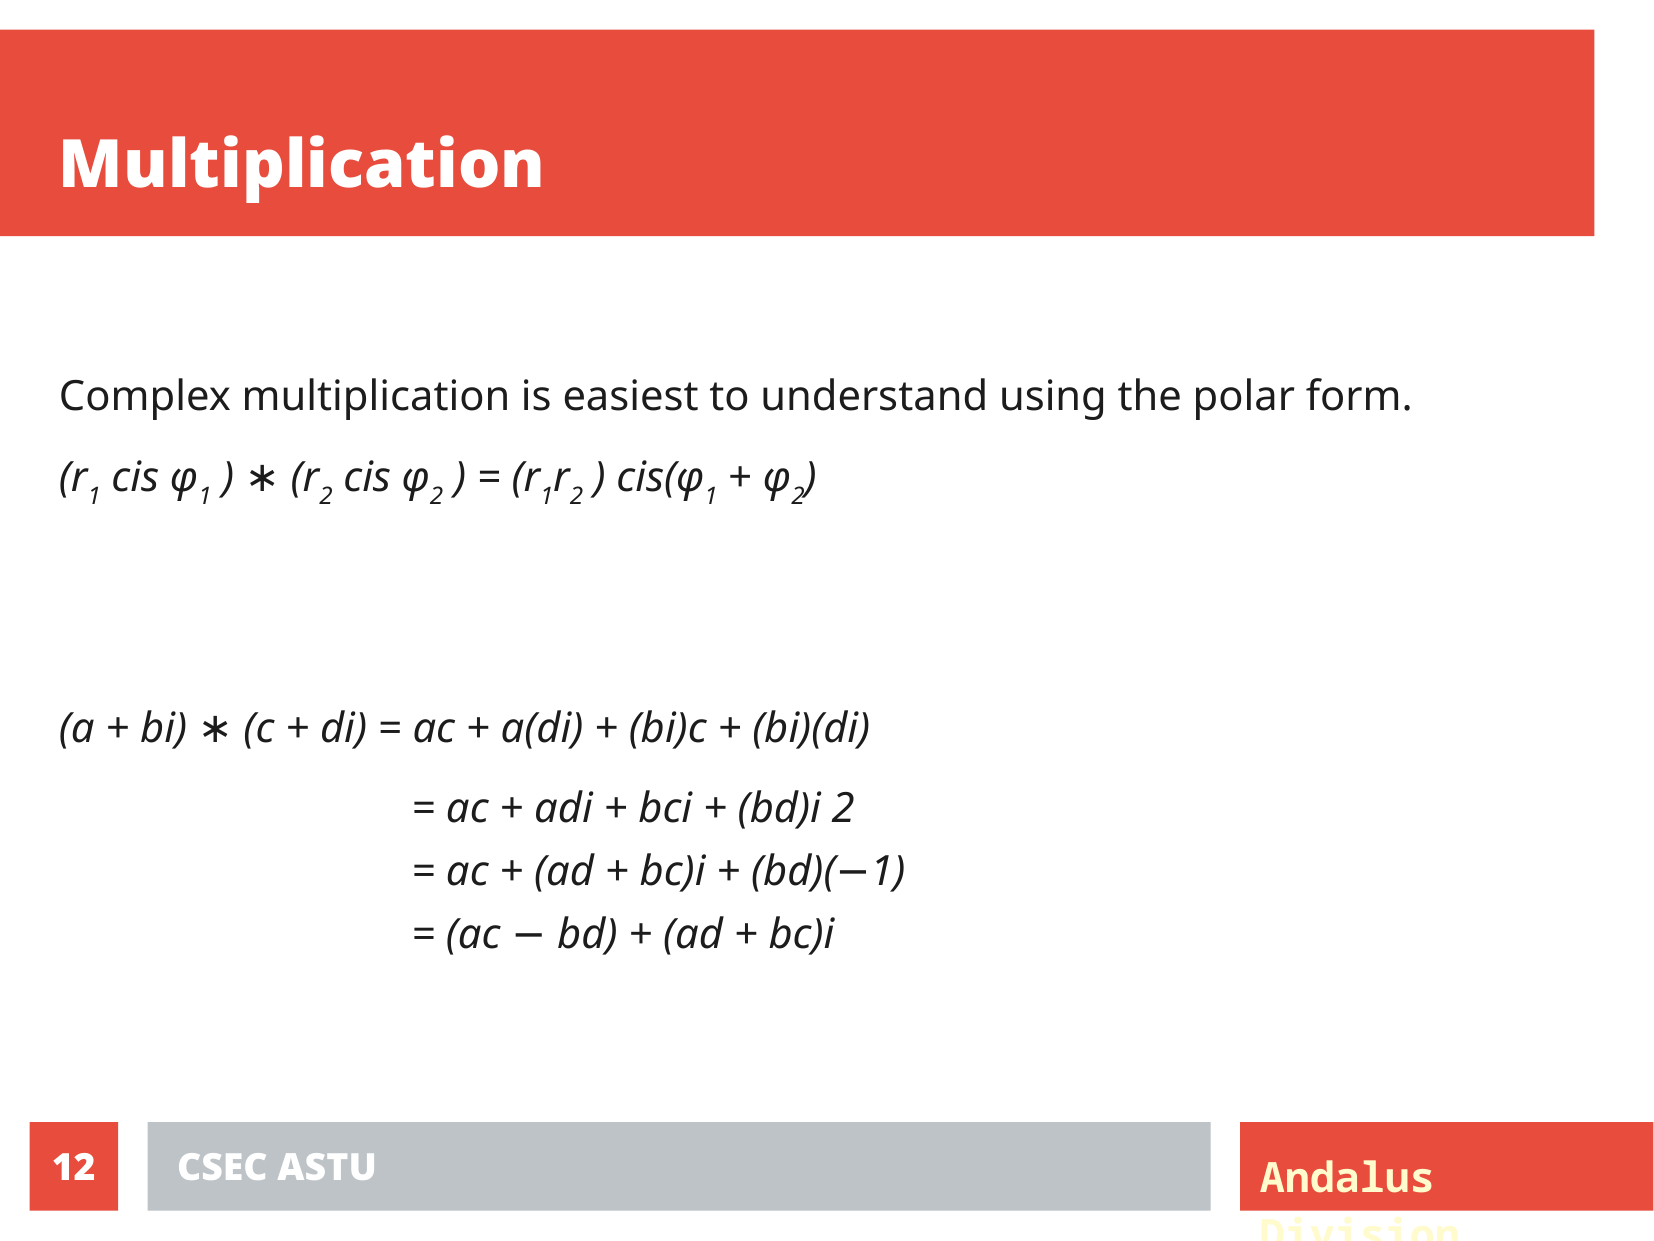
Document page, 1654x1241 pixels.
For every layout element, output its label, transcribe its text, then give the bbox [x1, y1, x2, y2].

text_box Andalus Division [1245, 1140, 1636, 1197]
list Complex multiplication is easiest to understand using the polar form. (r1 cis φ1 ) ∗ (r2 cis φ2 ) = (r1r2 ) cis(φ1 + φ2) (a + bi) ∗ (c + di) = ac + a(di) + (bi)c + (bi)(di) = ac + adi + bci + (bd)i 2 = ac + (ad + bc)i + (bd)(−1) = (ac − bd) + (ad + bc)i [59, 285, 1565, 1093]
title Multiplication [59, 59, 1595, 207]
